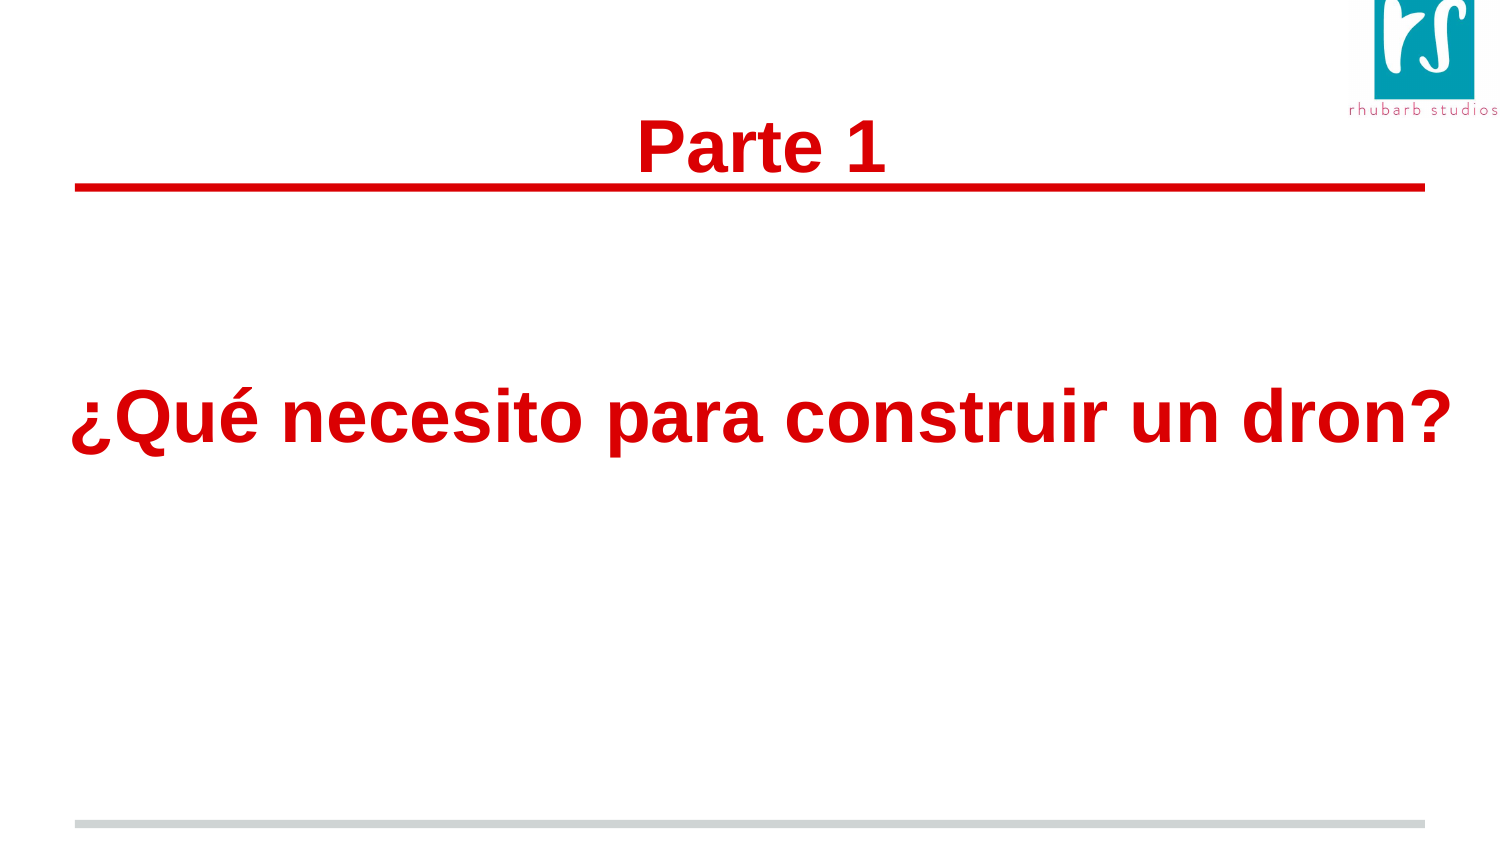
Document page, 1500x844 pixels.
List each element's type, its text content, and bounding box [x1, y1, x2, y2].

title Parte 1 ¿Qué necesito para construir un dron? [35, 331, 1489, 473]
picture [1348, 0, 1500, 118]
